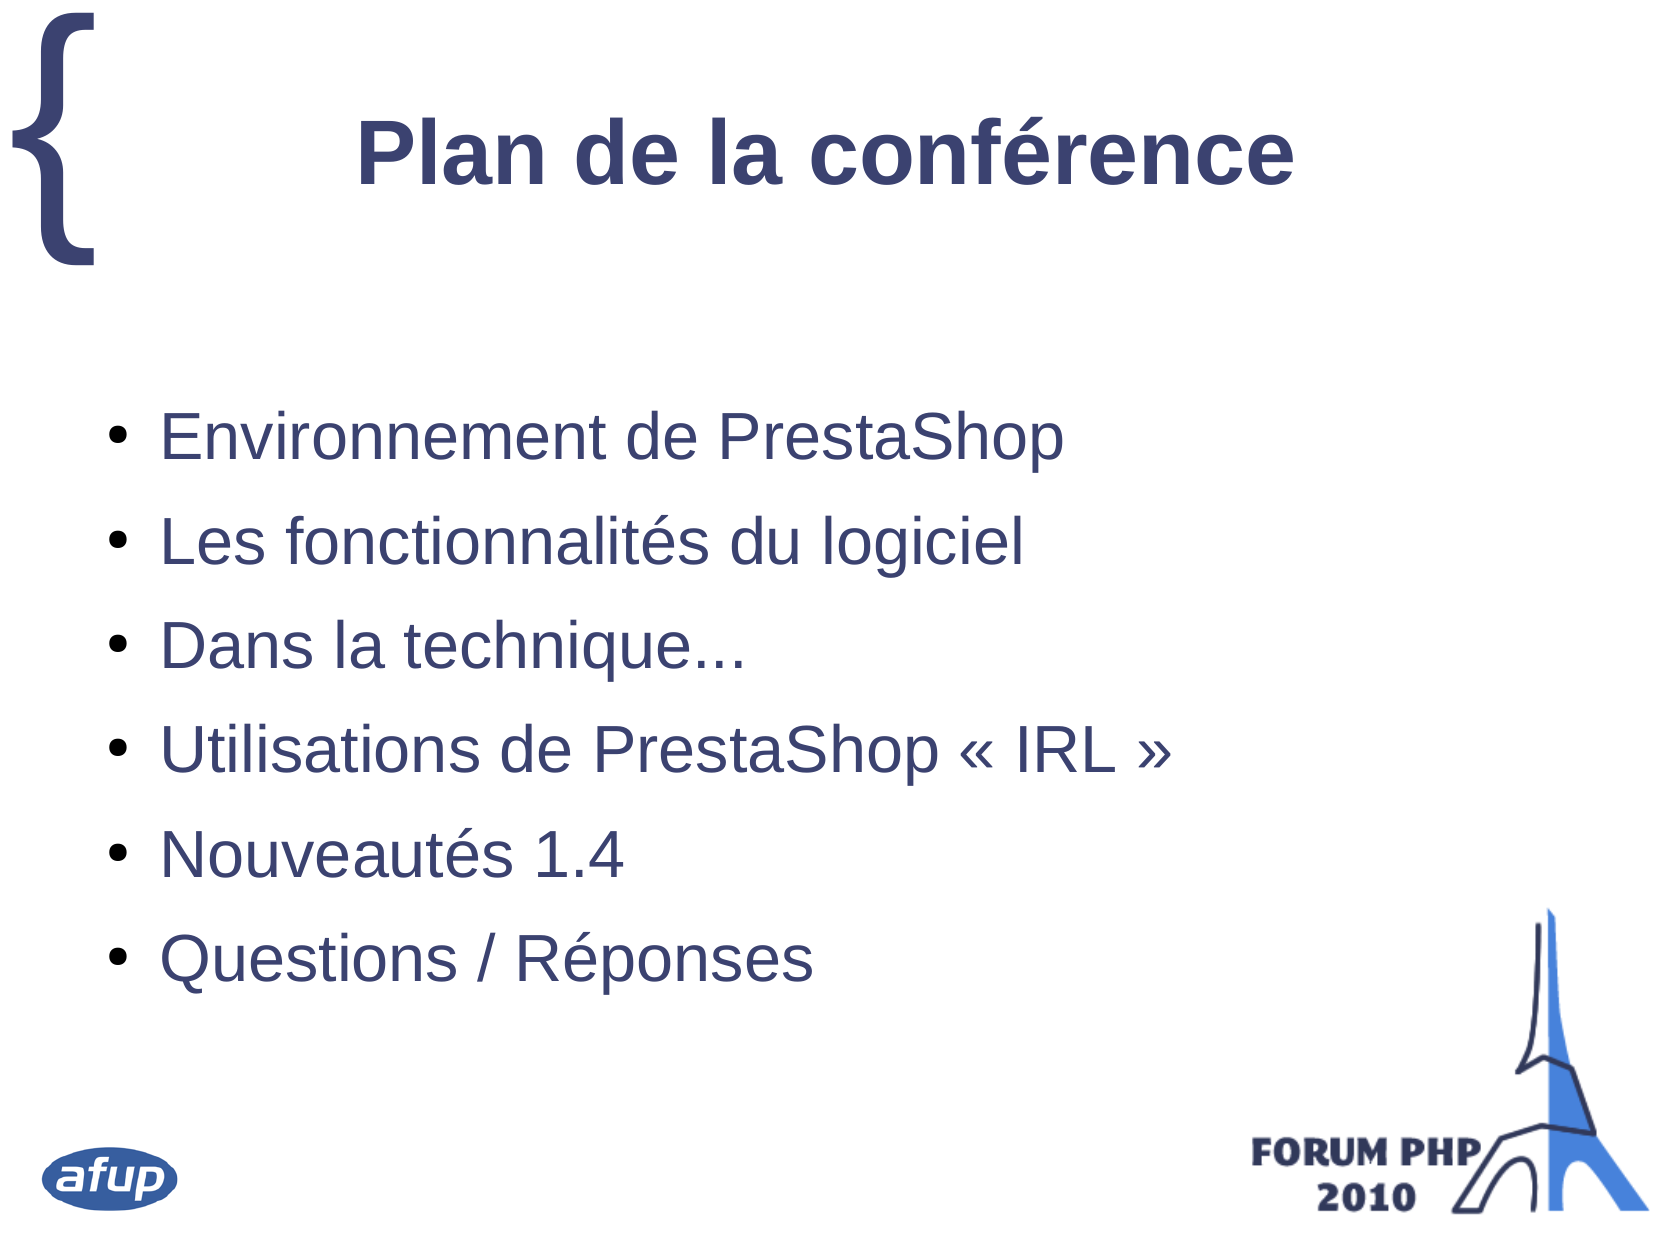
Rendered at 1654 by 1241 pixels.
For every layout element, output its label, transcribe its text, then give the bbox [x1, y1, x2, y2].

picture [1240, 872, 1650, 1241]
picture [41, 1146, 178, 1211]
list Environnement de PrestaShop Les fonctionnalités du logiciel Dans la technique... Utilisations de PrestaShop « IRL » Nouveautés 1.4 Questions / Réponses [88, 295, 1577, 1114]
title Plan de la conférence [82, 49, 1571, 257]
